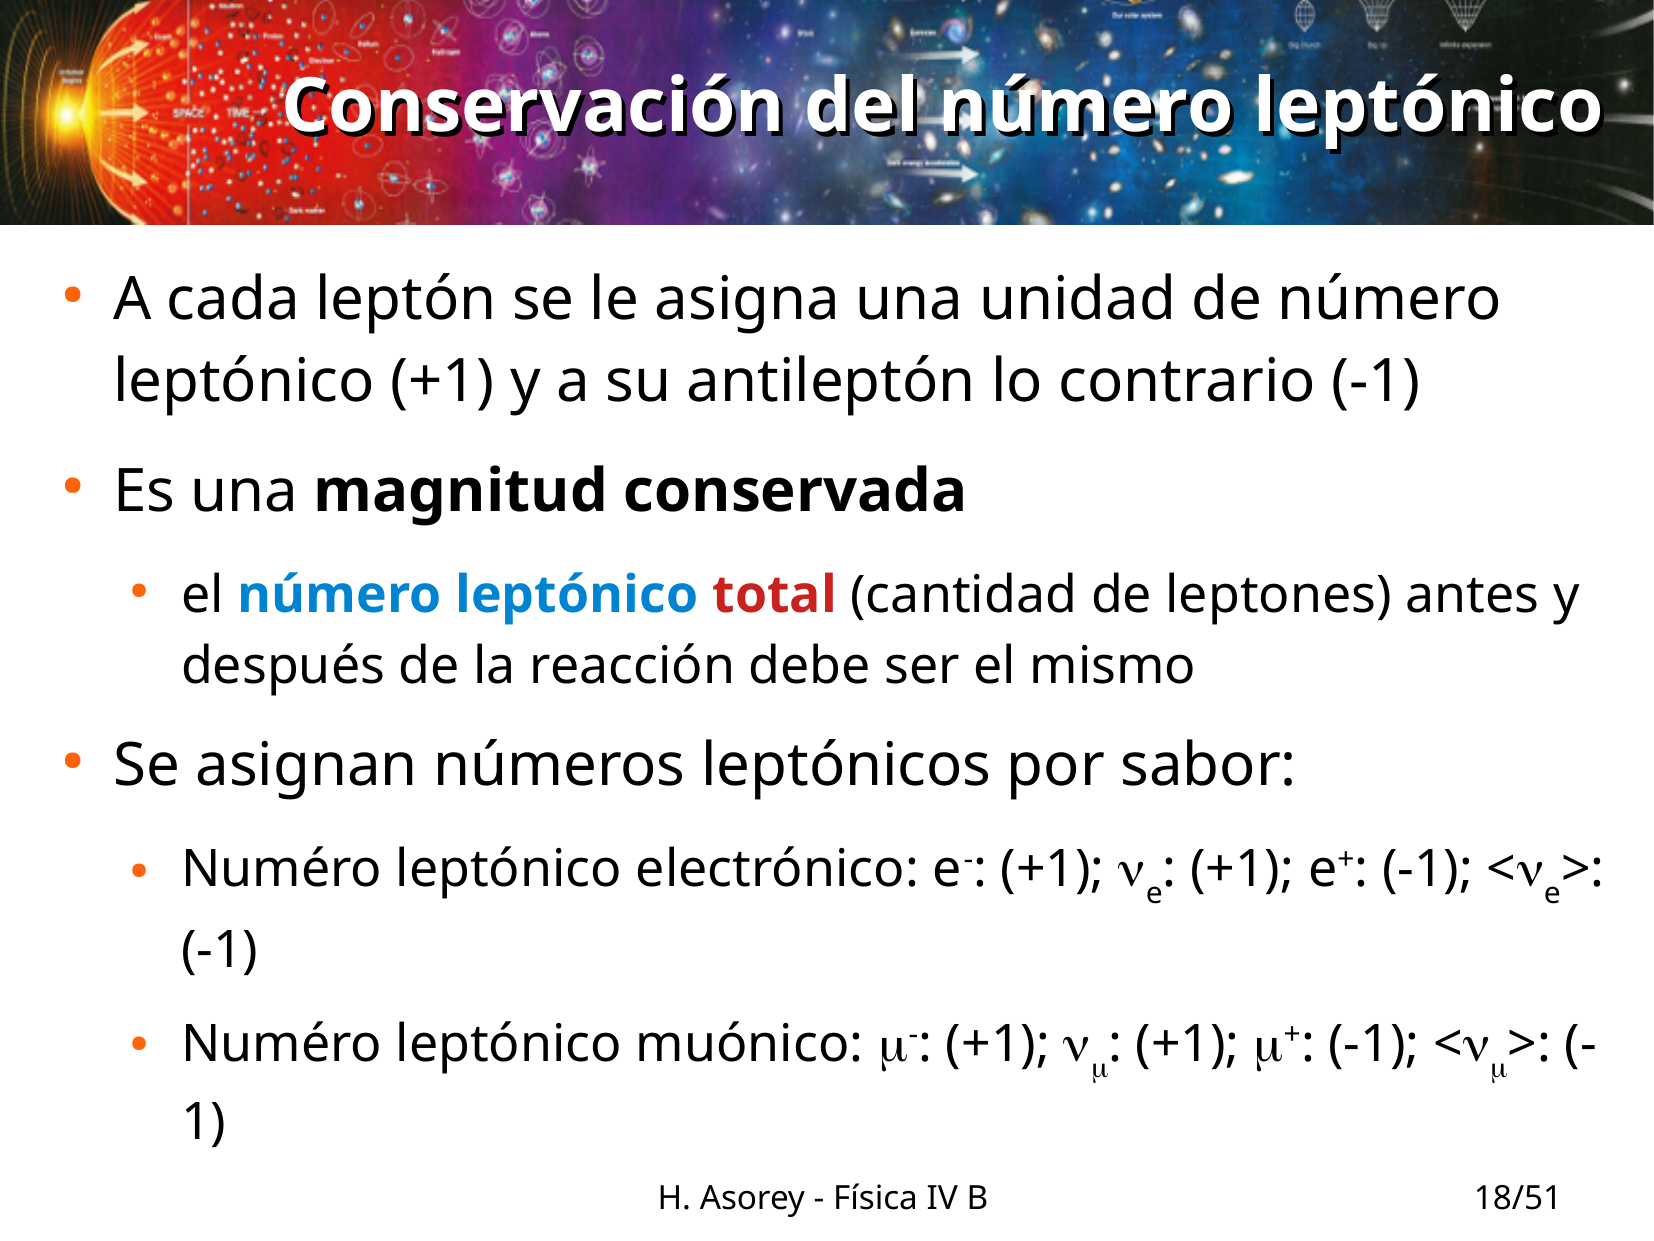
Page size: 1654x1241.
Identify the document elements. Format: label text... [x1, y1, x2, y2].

picture [0, 0, 1654, 225]
title Conservación del número leptónico [45, 15, 1606, 191]
list A cada leptón se le asigna una unidad de número leptónico (+1) y a su antileptón lo contrario (-1) Es una magnitud conservada el número leptónico total (cantidad de leptones) antes y después de la reacción debe ser el mismo Se asignan números leptónicos por sabor: Numéro leptónico electrónico: e-: (+1); ne: (+1); e+: (-1); <ne>: (-1) Numéro leptónico muónico: m-: (+1); nm: (+1); m+: (-1); <nm>: (-1) [45, 255, 1606, 1156]
